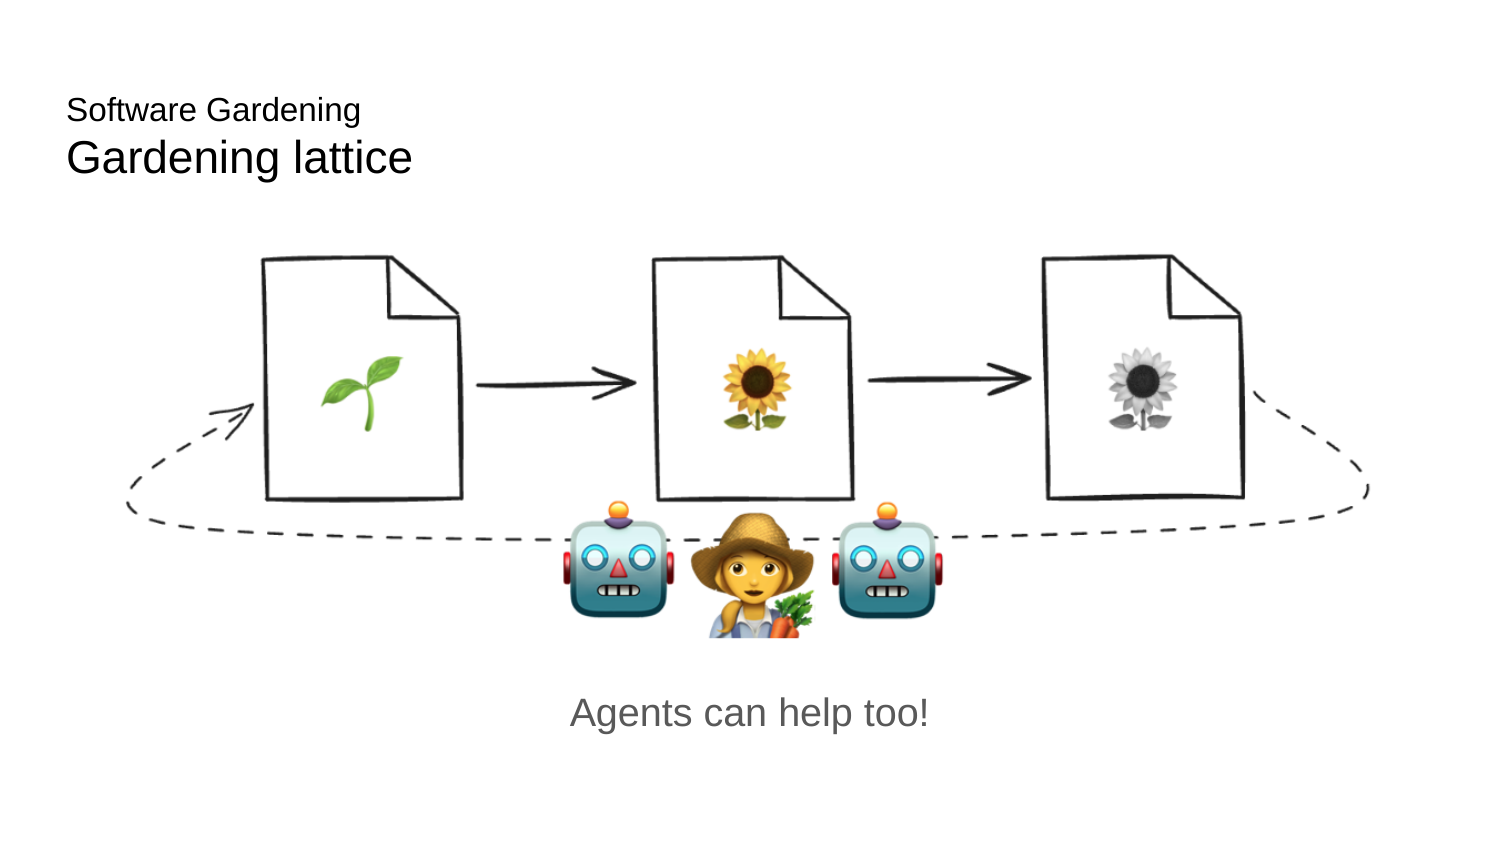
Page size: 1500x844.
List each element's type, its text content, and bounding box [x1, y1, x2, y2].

picture [114, 223, 1386, 656]
list Agents can help too! [162, 675, 1338, 740]
text_box Software Gardening Gardening lattice [51, 72, 1449, 199]
